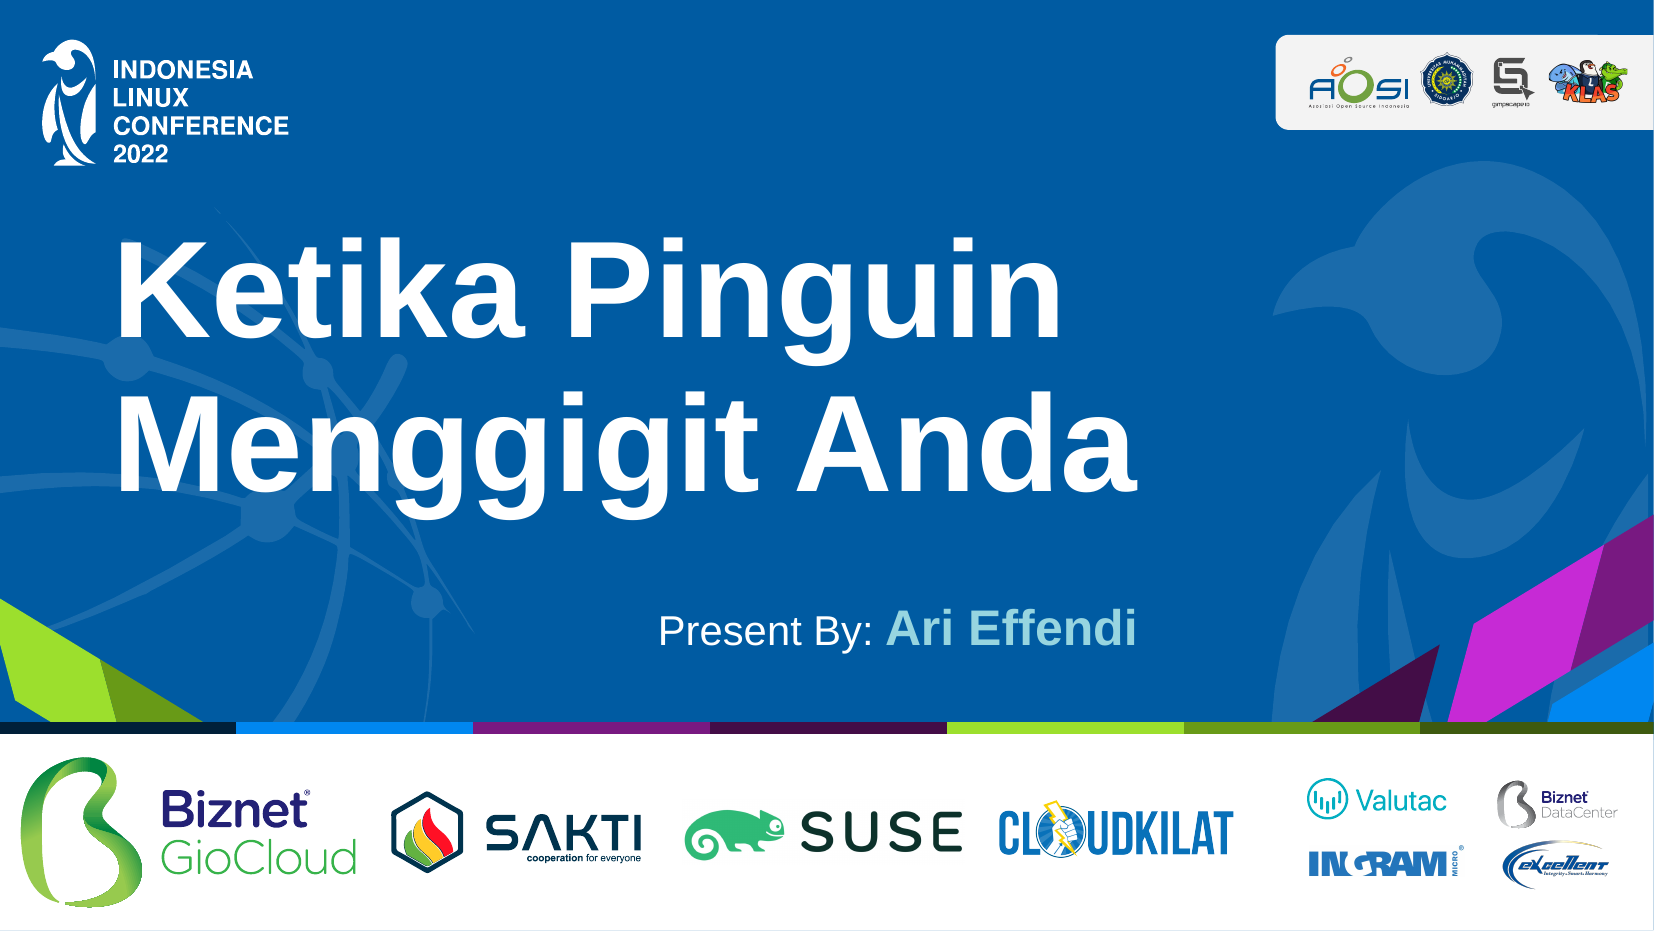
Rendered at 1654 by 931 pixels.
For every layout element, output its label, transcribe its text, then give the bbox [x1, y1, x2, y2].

picture [999, 800, 1234, 858]
picture [1548, 60, 1628, 103]
picture [1496, 840, 1620, 890]
picture [1309, 845, 1465, 877]
title Ketika Pinguin Menggigit Anda [112, 95, 1538, 638]
picture [626, 855, 634, 862]
picture [1420, 52, 1474, 95]
picture [601, 855, 616, 859]
list Present By: Ari Effendi [412, 638, 1313, 676]
picture [682, 799, 965, 865]
